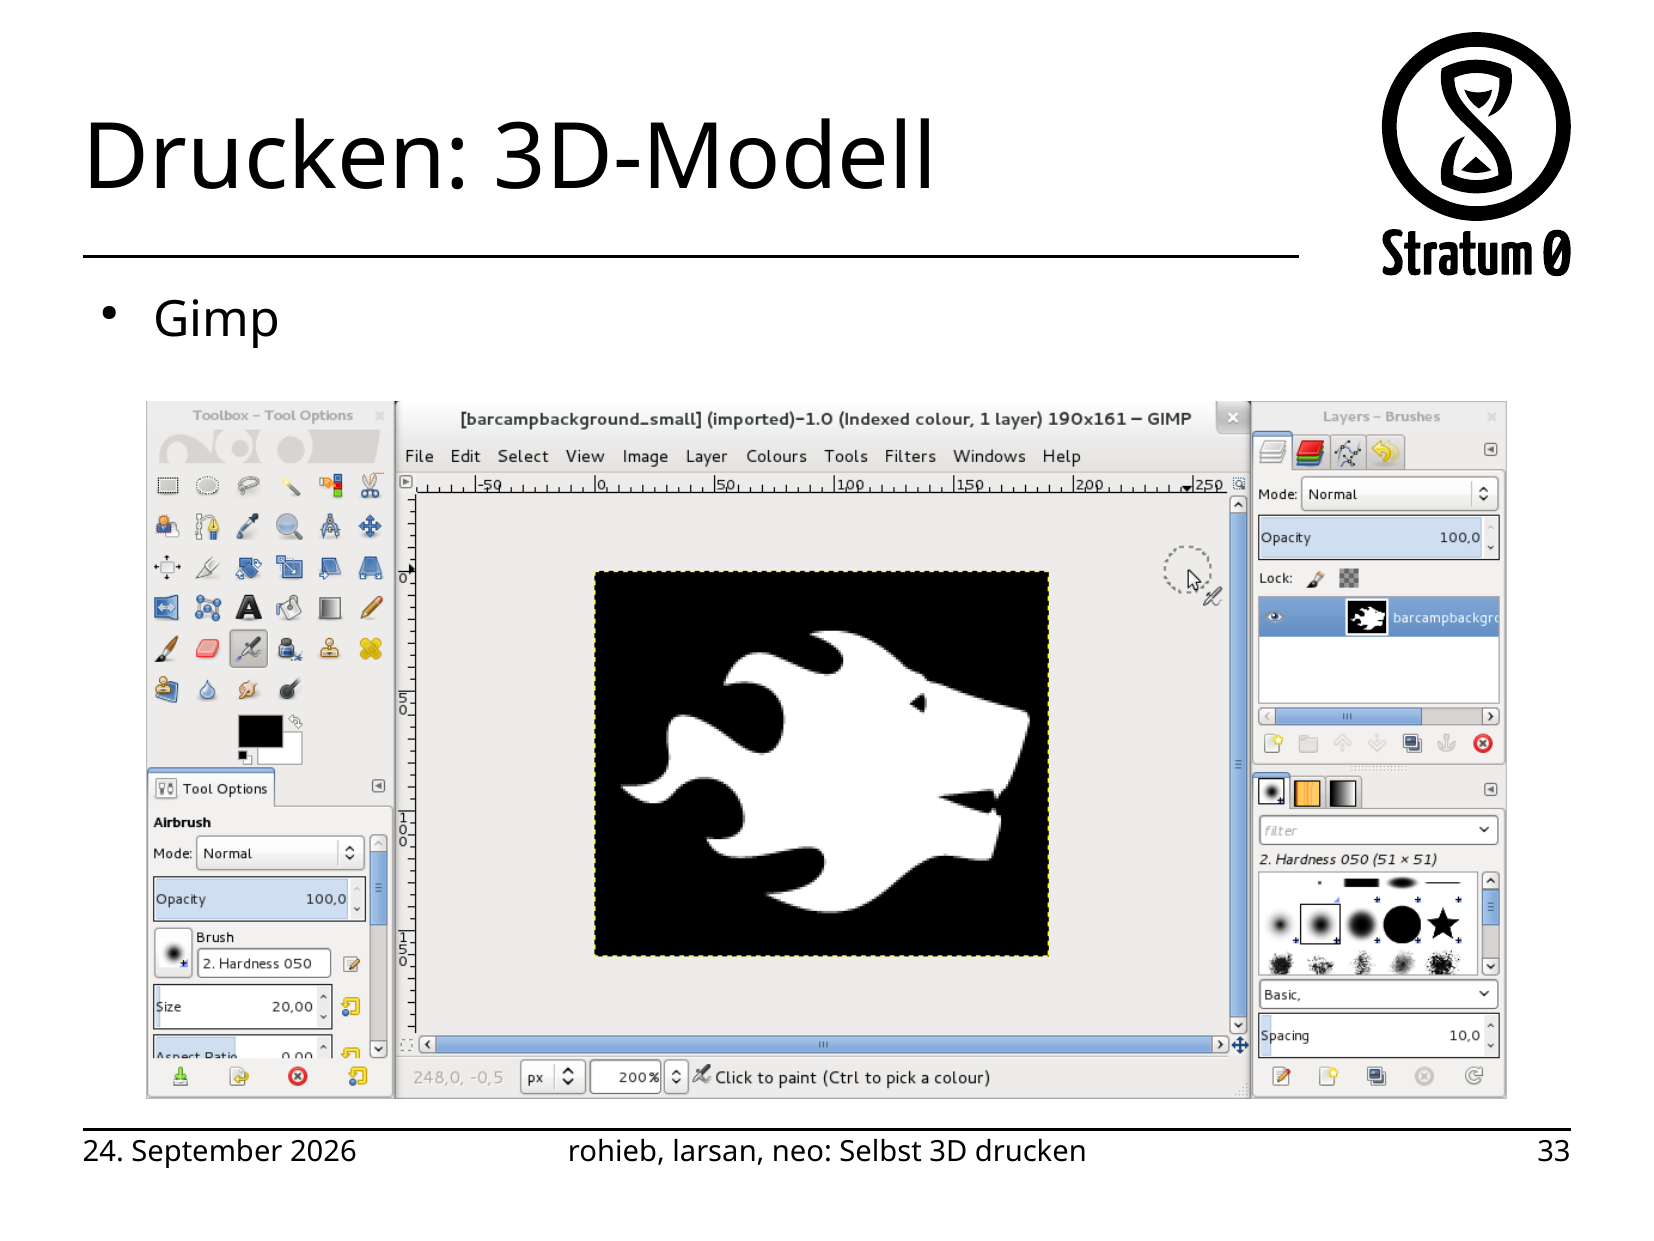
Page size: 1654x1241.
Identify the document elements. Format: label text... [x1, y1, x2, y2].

list Gimp [82, 290, 1538, 1010]
title Drucken: 3D-Modell [82, 49, 1300, 257]
picture [146, 401, 1507, 1099]
